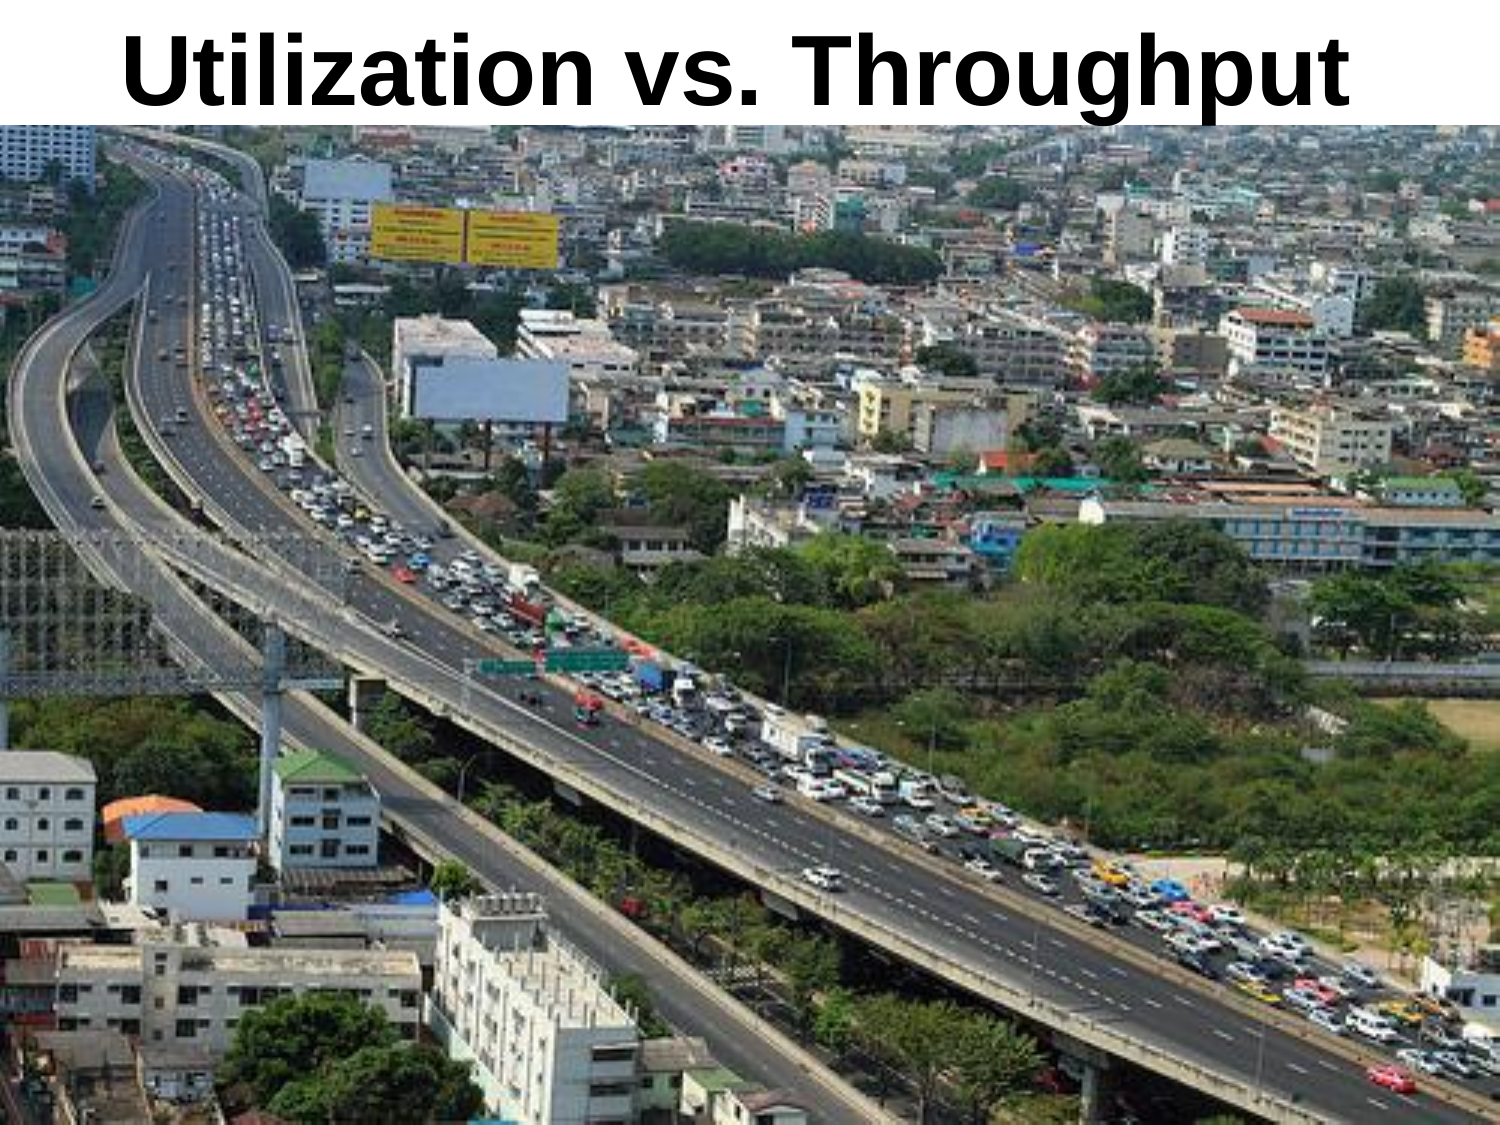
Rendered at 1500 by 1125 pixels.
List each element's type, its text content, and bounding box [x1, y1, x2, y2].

text_box Utilization vs. Throughput [105, 0, 1428, 134]
picture [0, 125, 1500, 1125]
